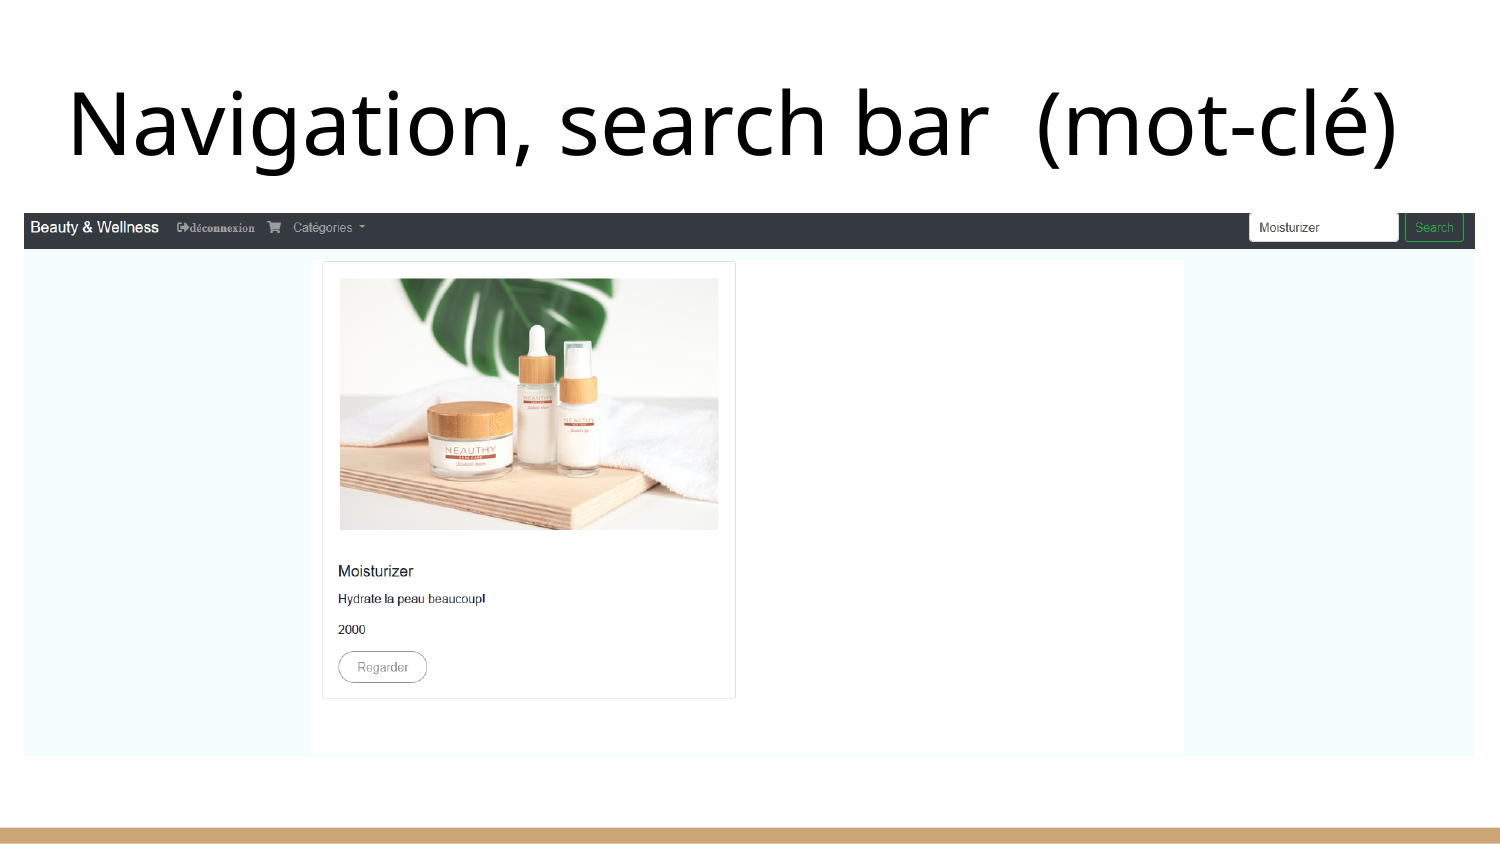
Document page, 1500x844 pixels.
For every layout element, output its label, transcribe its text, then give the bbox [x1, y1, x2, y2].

title Navigation, search bar (mot-clé) [51, 51, 1449, 189]
picture [24, 213, 1475, 757]
